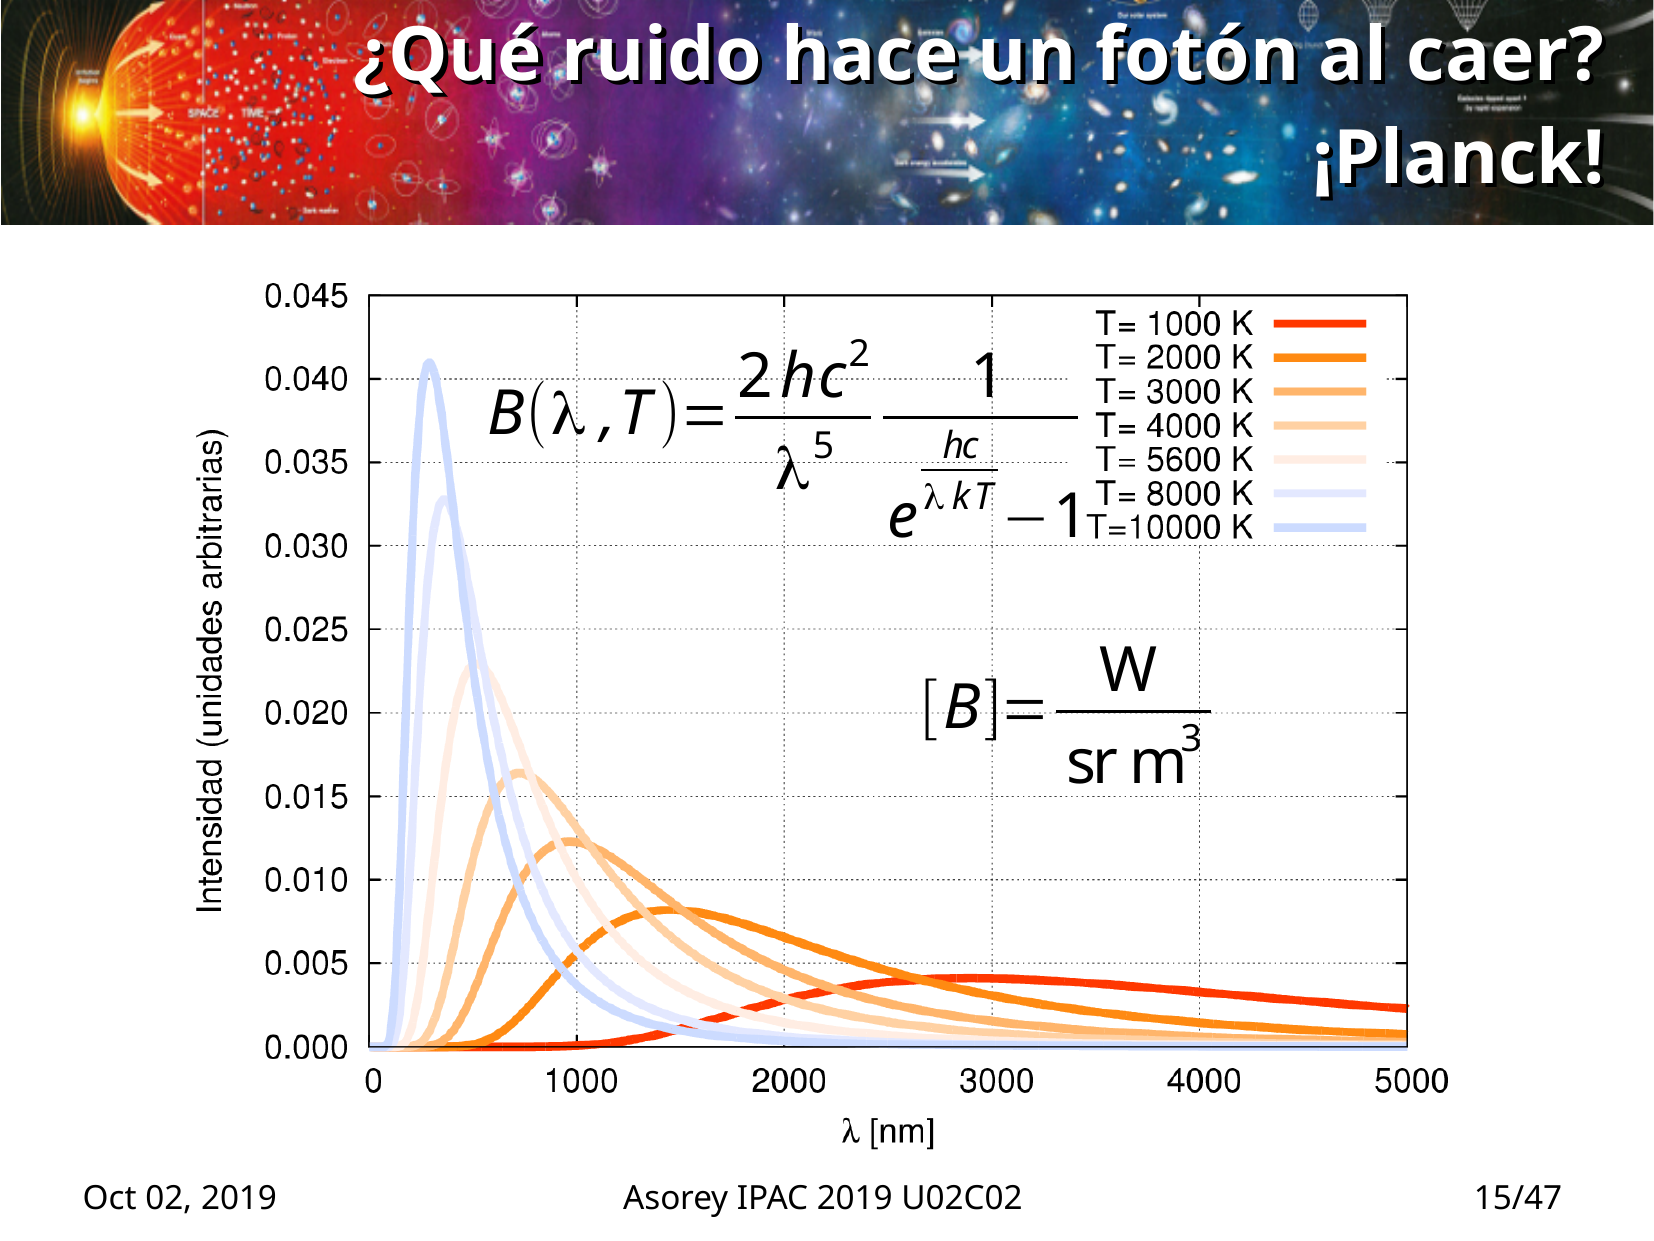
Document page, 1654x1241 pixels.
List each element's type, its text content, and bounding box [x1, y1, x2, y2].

chart [480, 330, 1088, 553]
picture [1, 0, 1654, 225]
title ¿Qué ruido hace un fotón al caer? ¡Planck! [45, 15, 1606, 191]
chart [915, 630, 1220, 799]
picture [182, 254, 1468, 1156]
